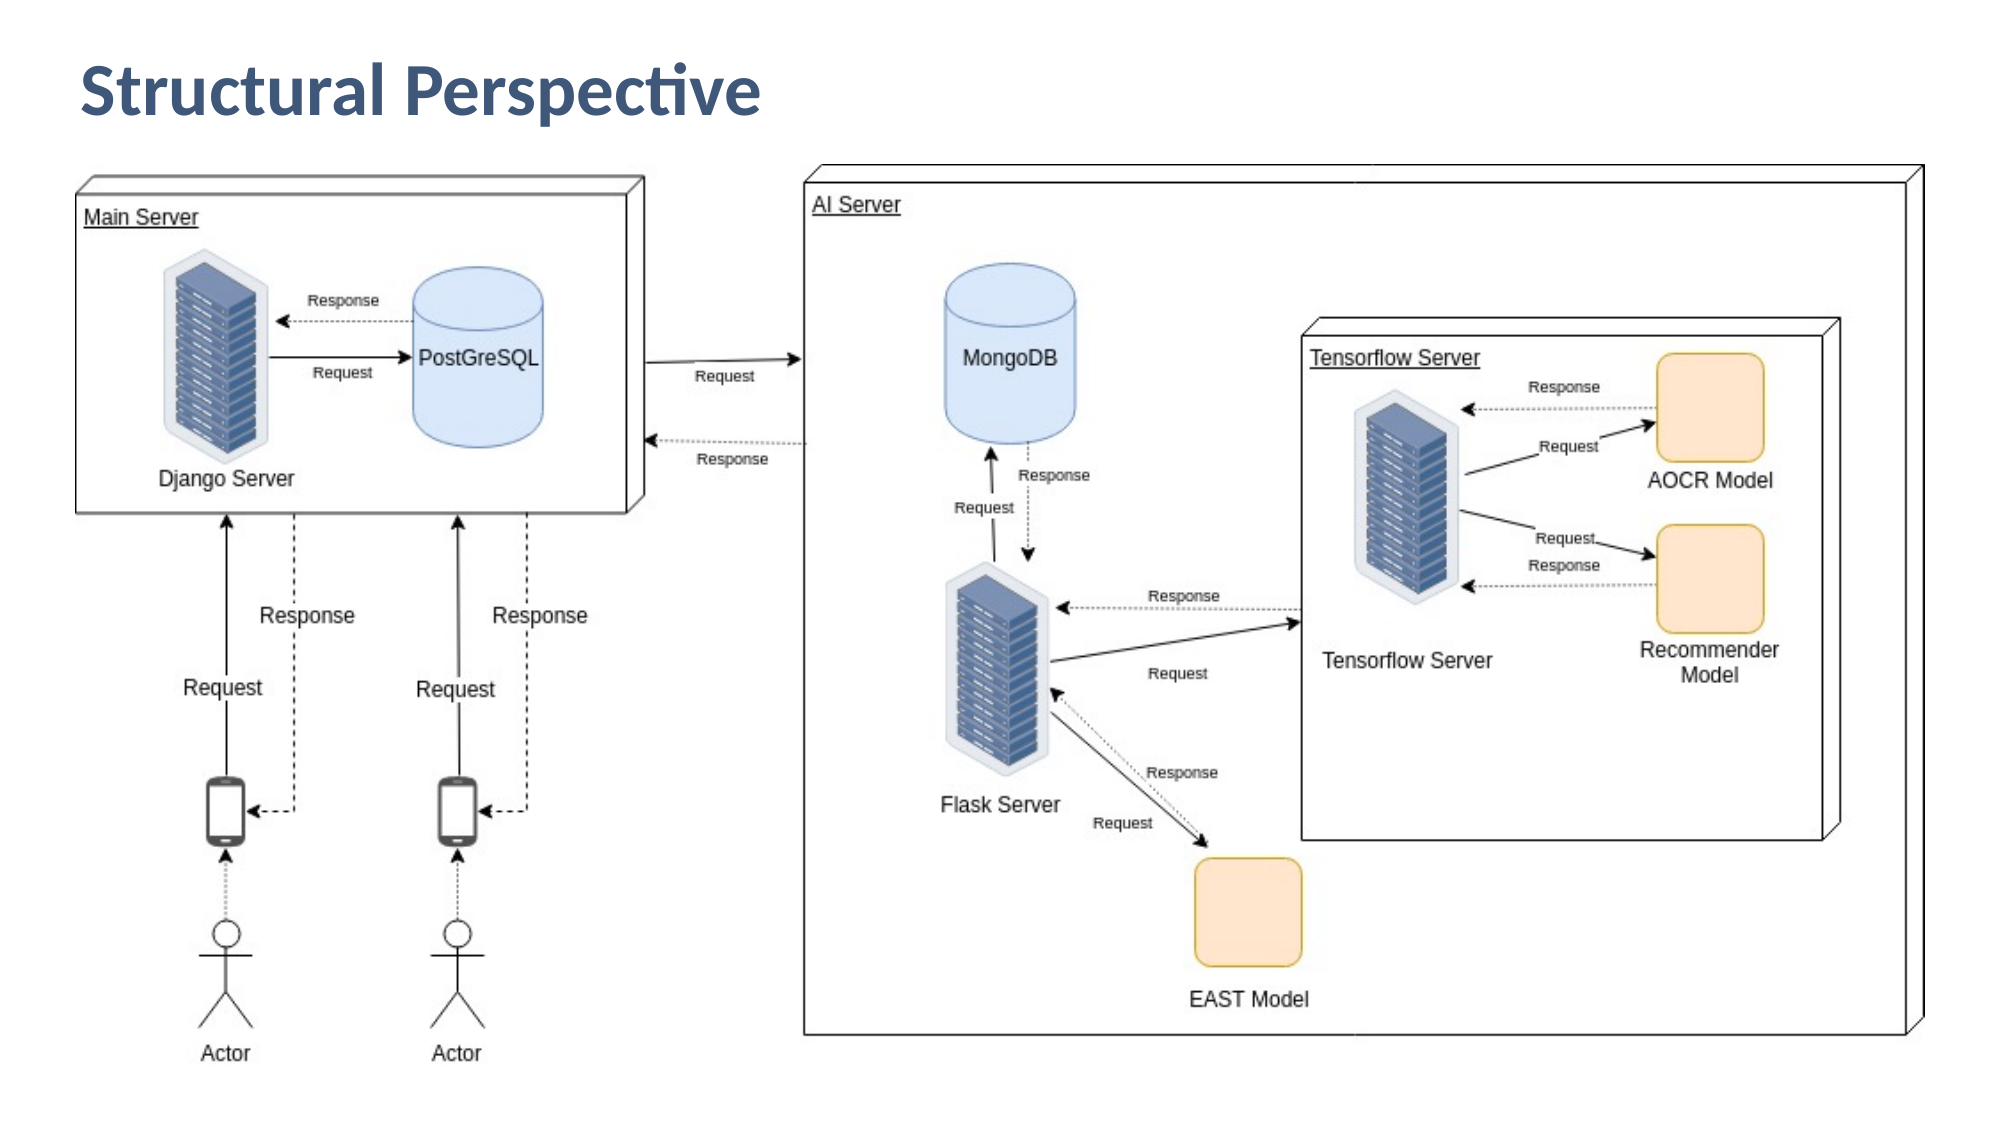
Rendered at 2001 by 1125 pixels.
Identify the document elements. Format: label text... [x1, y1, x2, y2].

picture [75, 164, 1925, 1065]
title Structural Perspective [75, 45, 1640, 139]
